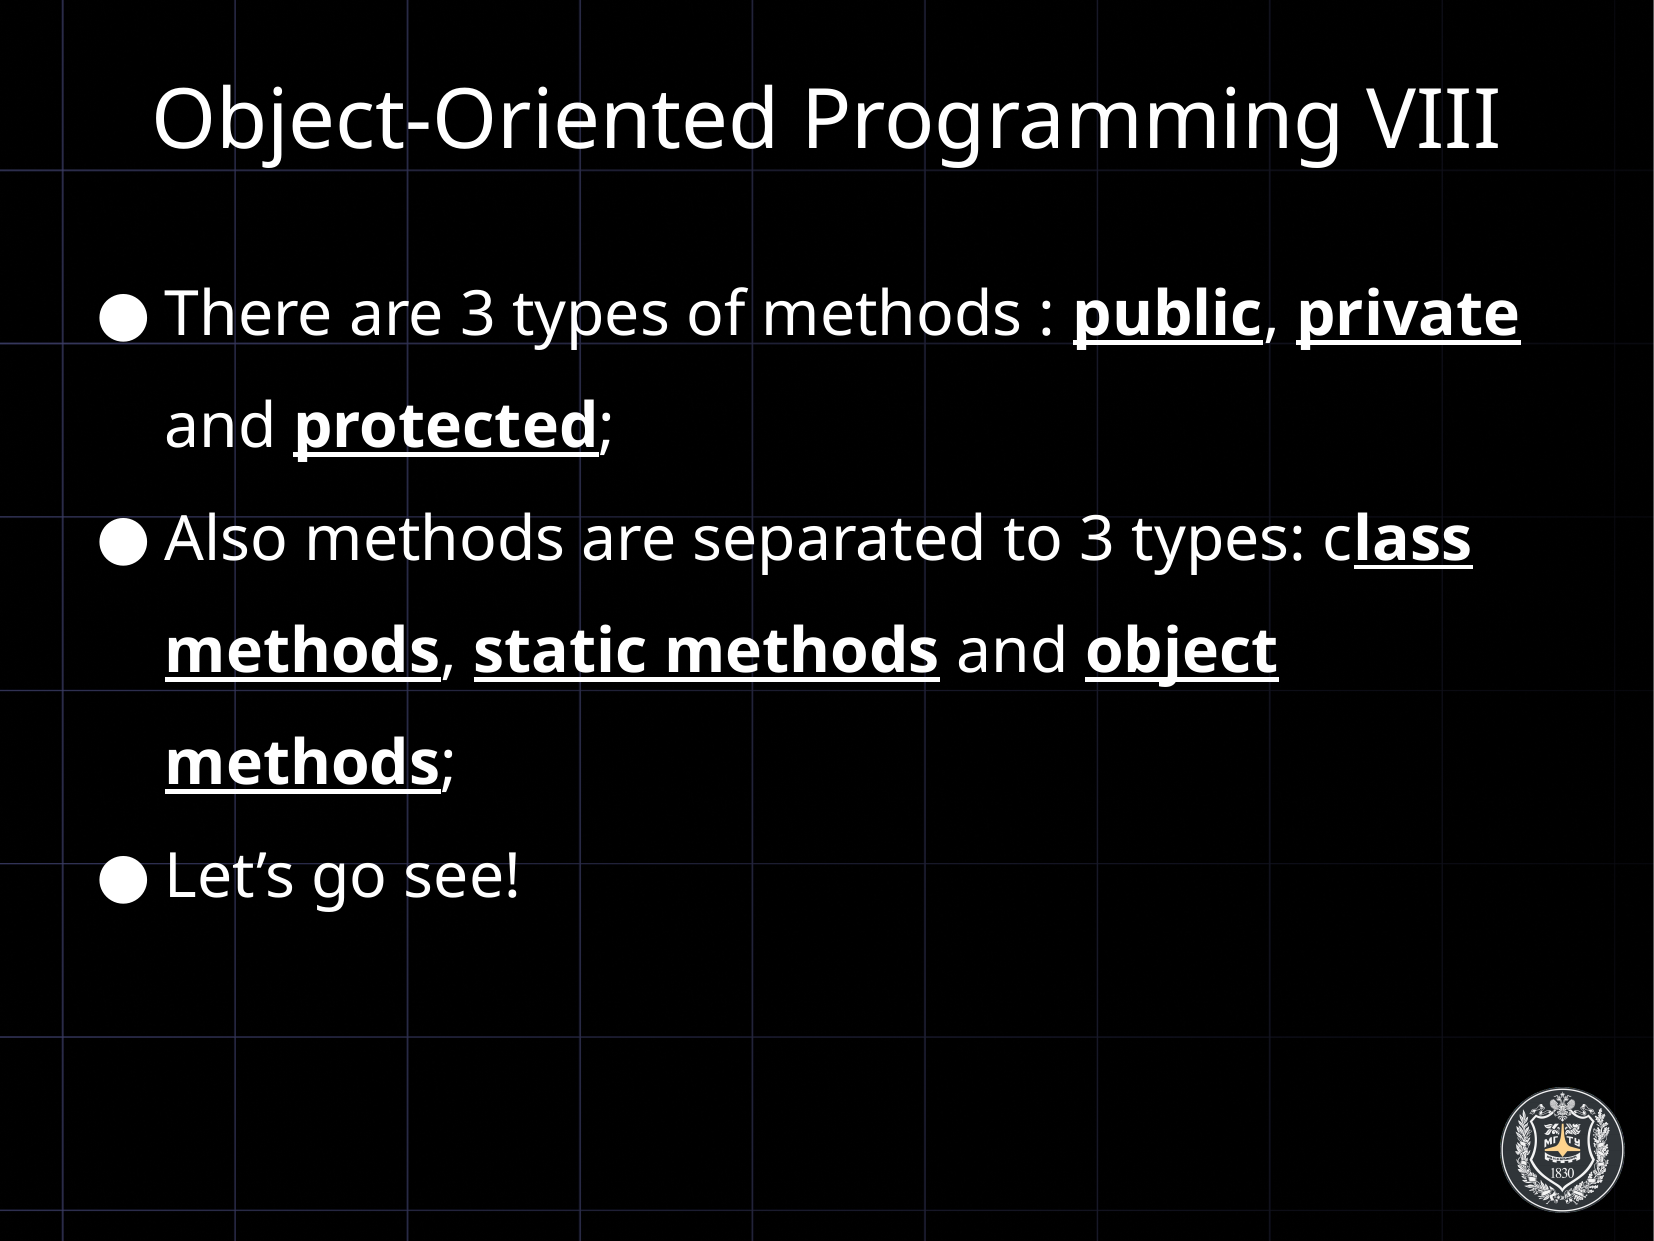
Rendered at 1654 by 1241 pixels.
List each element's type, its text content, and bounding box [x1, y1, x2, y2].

text_box There are 3 types of methods : public, private and protected; Also methods are separated to 3 types: class methods, static methods and object methods; Let’s go see! [74, 187, 1575, 1241]
picture [0, 0, 1654, 1241]
text_box Object-Oriented Programming VIII [82, 37, 1571, 187]
